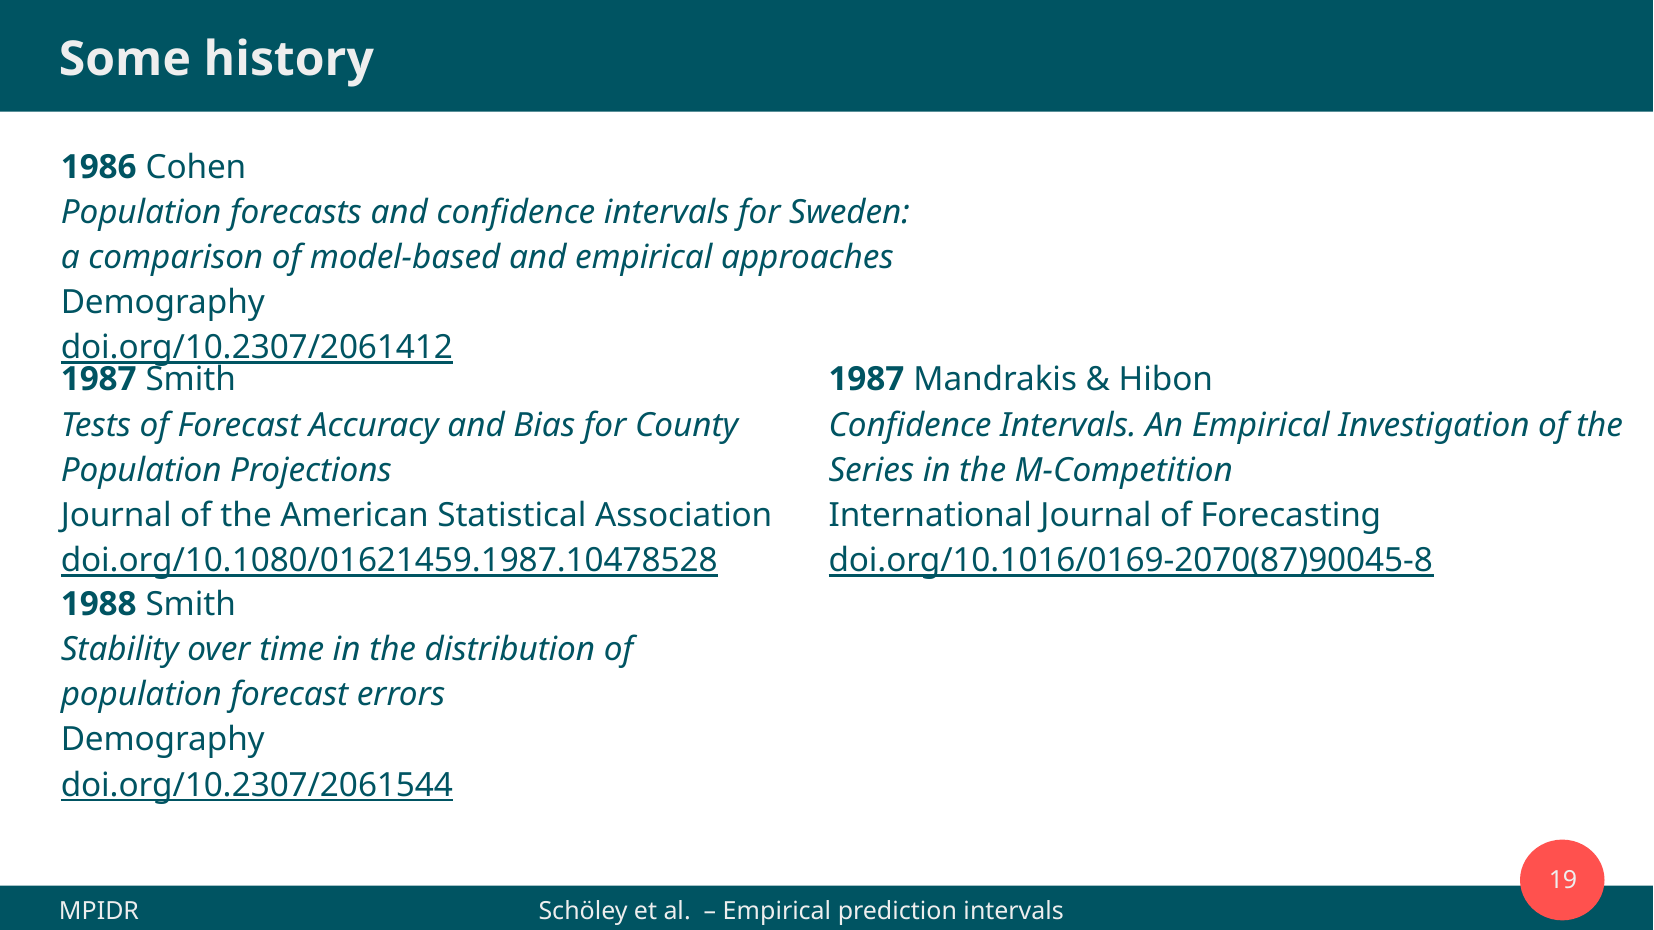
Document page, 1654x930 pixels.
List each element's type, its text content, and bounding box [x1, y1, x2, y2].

text_box 1987 Smith Tests of Forecast Accuracy and Bias for County Population Projections Journal of the American Statistical Association doi.org/10.1080/01621459.1987.10478528 [46, 347, 770, 557]
text_box 1986 Cohen Population forecasts and confidence intervals for Sweden: a comparison of model-based and empirical approaches Demography doi.org/10.2307/2061412 [46, 135, 911, 344]
text_box 1988 Smith Stability over time in the distribution of population forecast errors Demography doi.org/10.2307/2061544 [46, 572, 628, 781]
title Some history [58, 0, 1594, 117]
text_box 1987 Mandrakis & Hibon Confidence Intervals. An Empirical Investigation of the Series in the M-Competition International Journal of Forecasting doi.org/10.1016/0169-2070(87)90045-8 [813, 347, 1618, 557]
